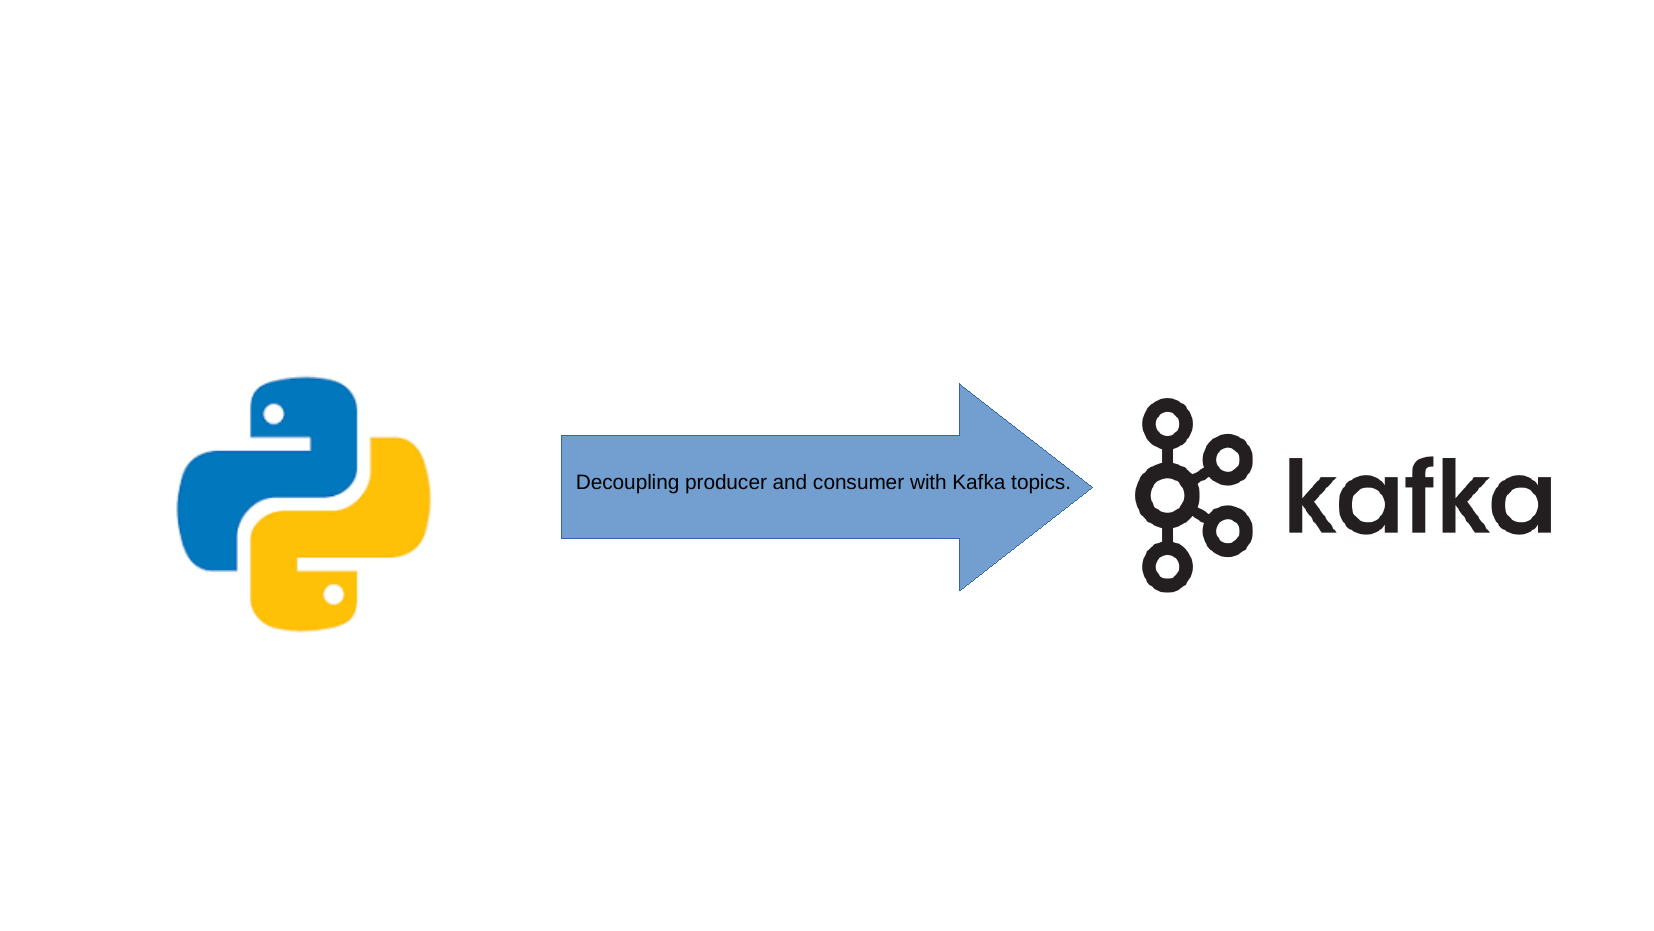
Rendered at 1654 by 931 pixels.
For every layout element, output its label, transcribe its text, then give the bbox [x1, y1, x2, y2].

picture [147, 354, 467, 655]
text_box [561, 526, 1043, 591]
text_box Decoupling producer and consumer with Kafka topics. [561, 463, 1087, 526]
text_box [1087, 482, 1093, 492]
picture [1120, 383, 1565, 607]
text_box [561, 383, 1062, 463]
